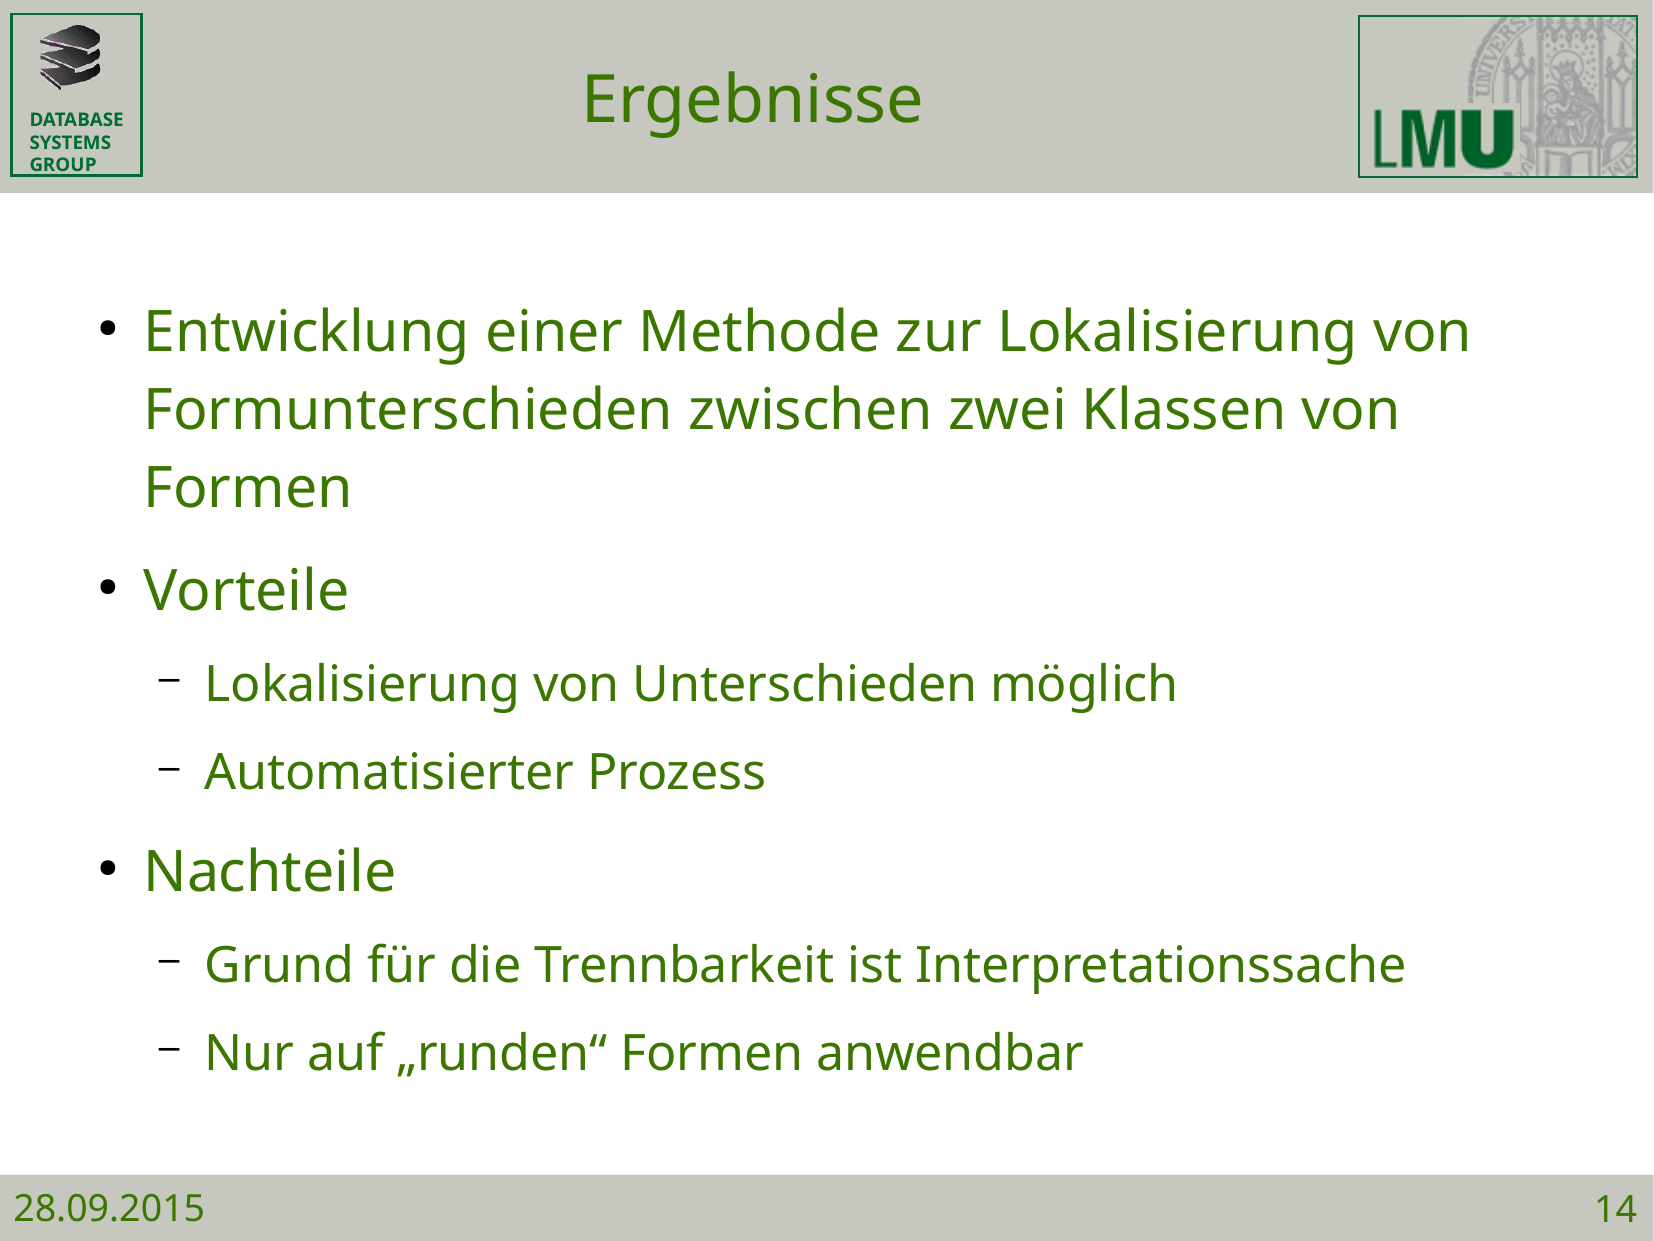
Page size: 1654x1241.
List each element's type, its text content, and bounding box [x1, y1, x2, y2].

list Entwicklung einer Methode zur Lokalisierung von Formunterschieden zwischen zwei Klassen von Formen Vorteile Lokalisierung von Unterschieden möglich Automatisierter Prozess Nachteile Grund für die Trennbarkeit ist Interpretationssache Nur auf „runden“ Formen anwendbar [82, 290, 1571, 1087]
picture [1369, 17, 1636, 176]
picture [36, 21, 104, 94]
title Ergebnisse [183, 17, 1323, 177]
